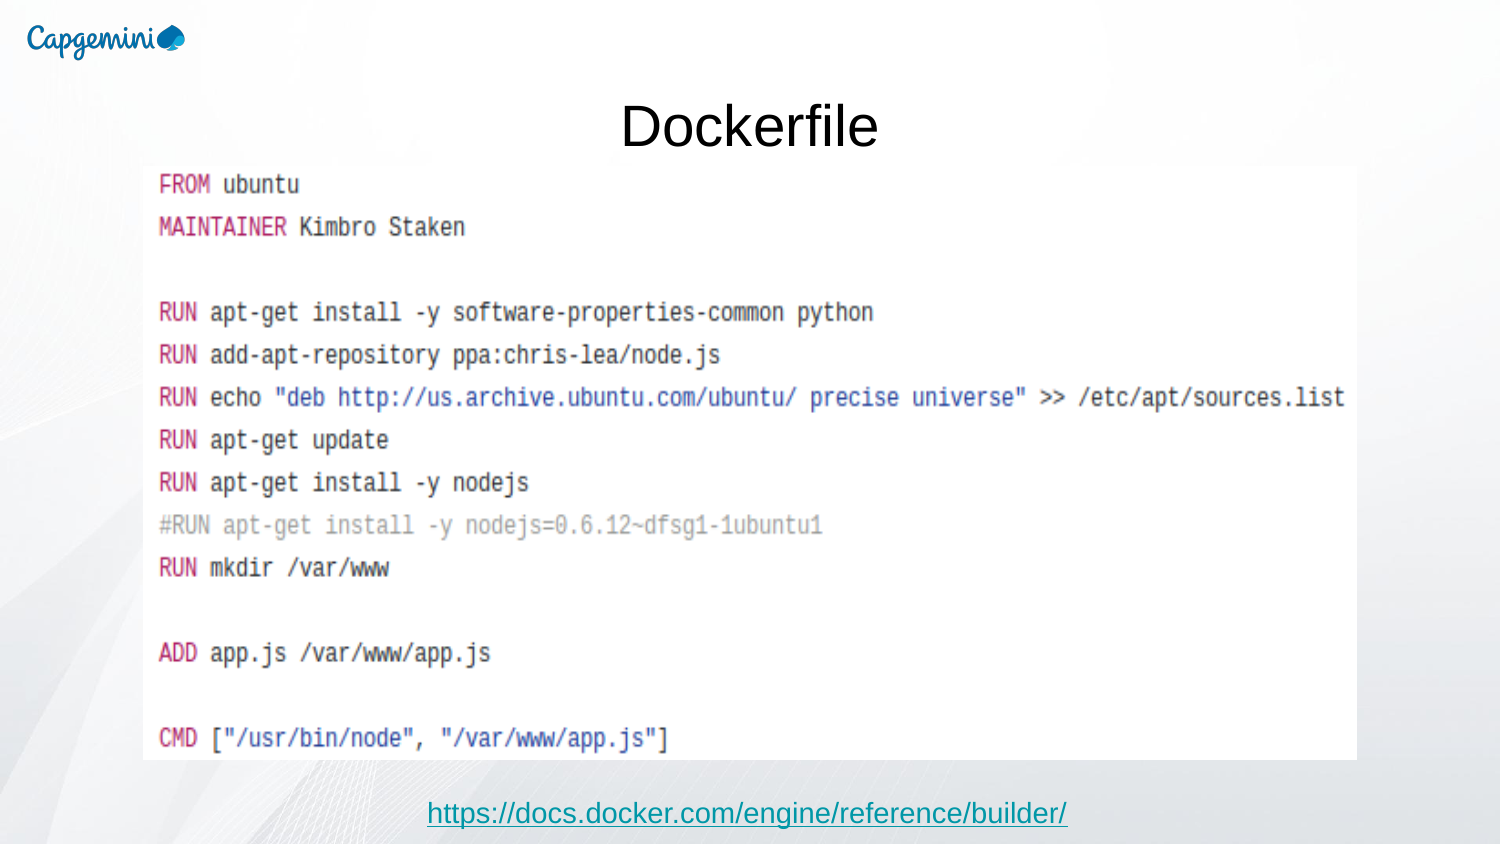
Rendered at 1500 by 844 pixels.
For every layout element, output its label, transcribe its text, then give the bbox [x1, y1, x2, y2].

picture [0, 0, 1500, 844]
title Dockerfile [51, 72, 1449, 167]
text_box https://docs.docker.com/engine/reference/builder/ [412, 780, 1088, 844]
